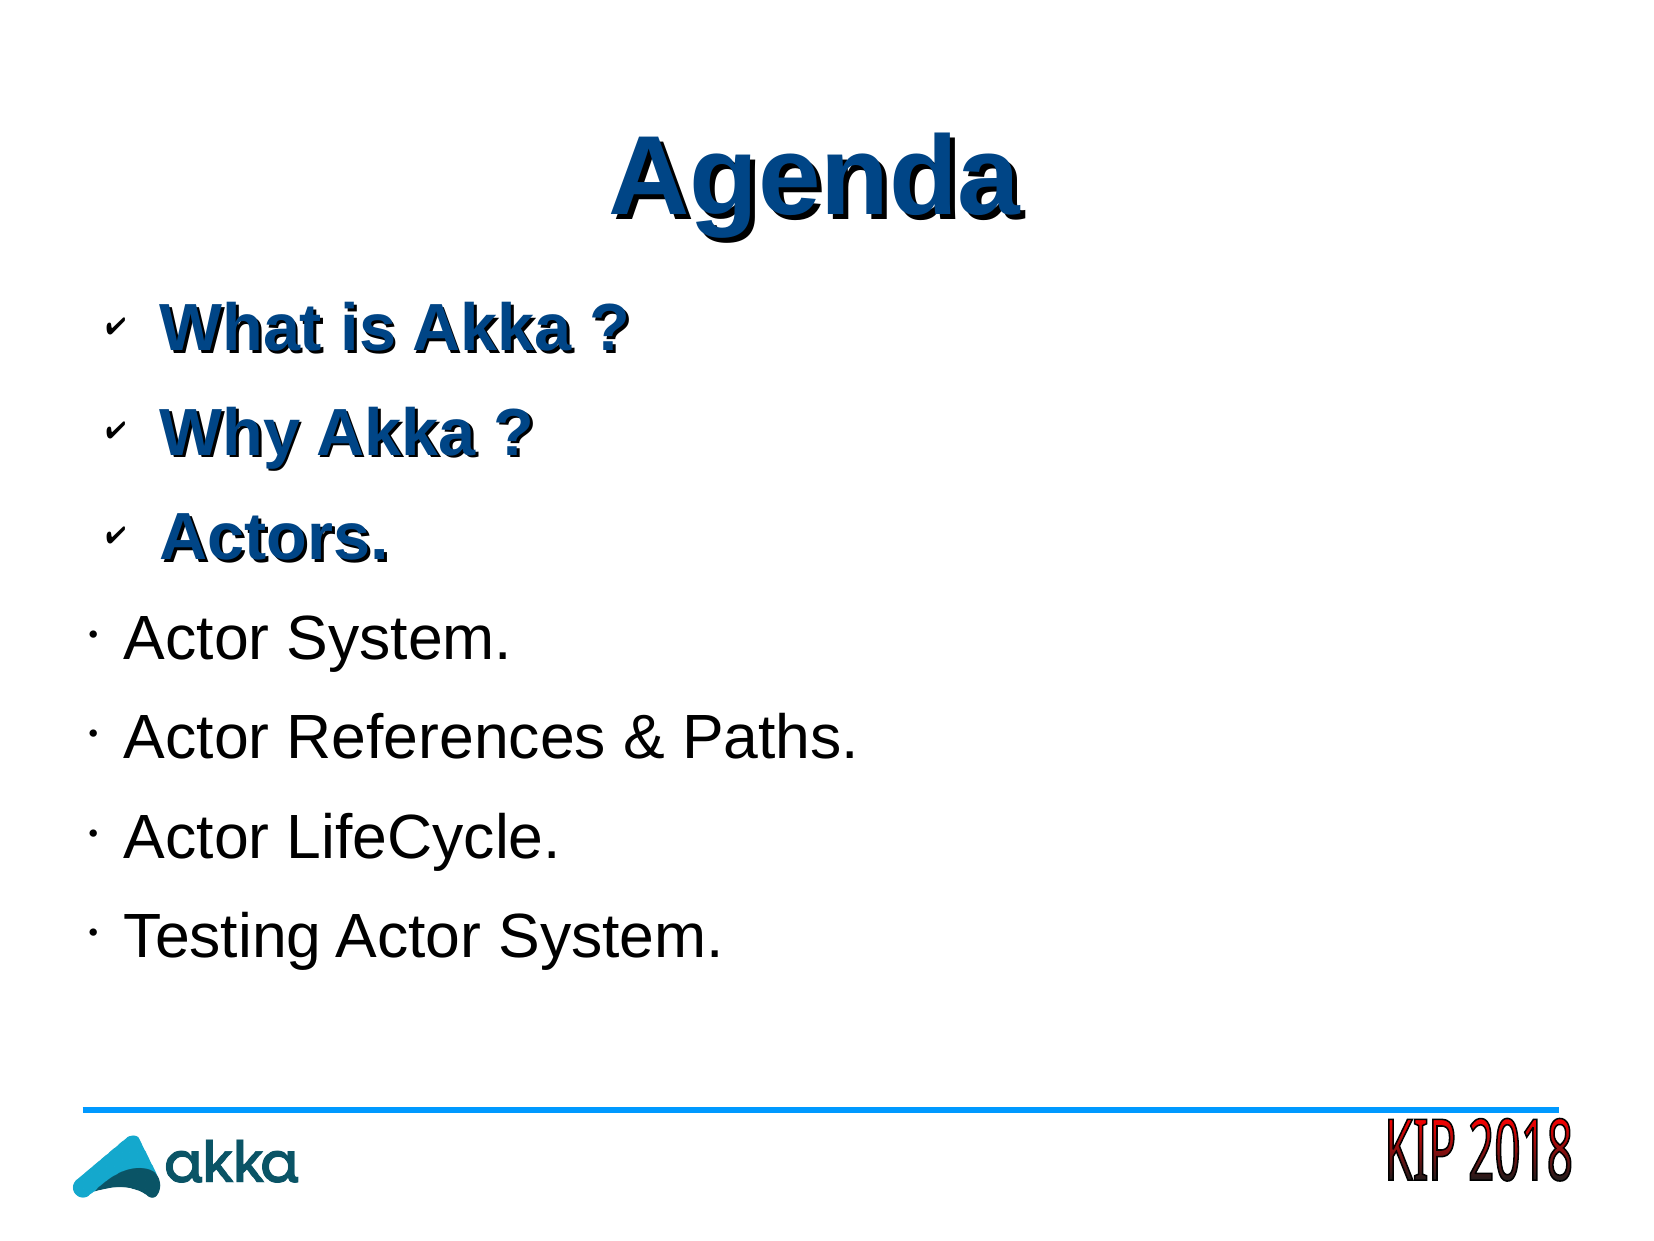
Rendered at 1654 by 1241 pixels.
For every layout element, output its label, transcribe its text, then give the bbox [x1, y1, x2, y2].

text_box Agenda [437, 112, 1192, 239]
list What is Akka ? Why Akka ? Actors. Actor System. Actor References & Paths. Actor LifeCycle. Testing Actor System. [88, 290, 1544, 1010]
picture [61, 1116, 306, 1217]
